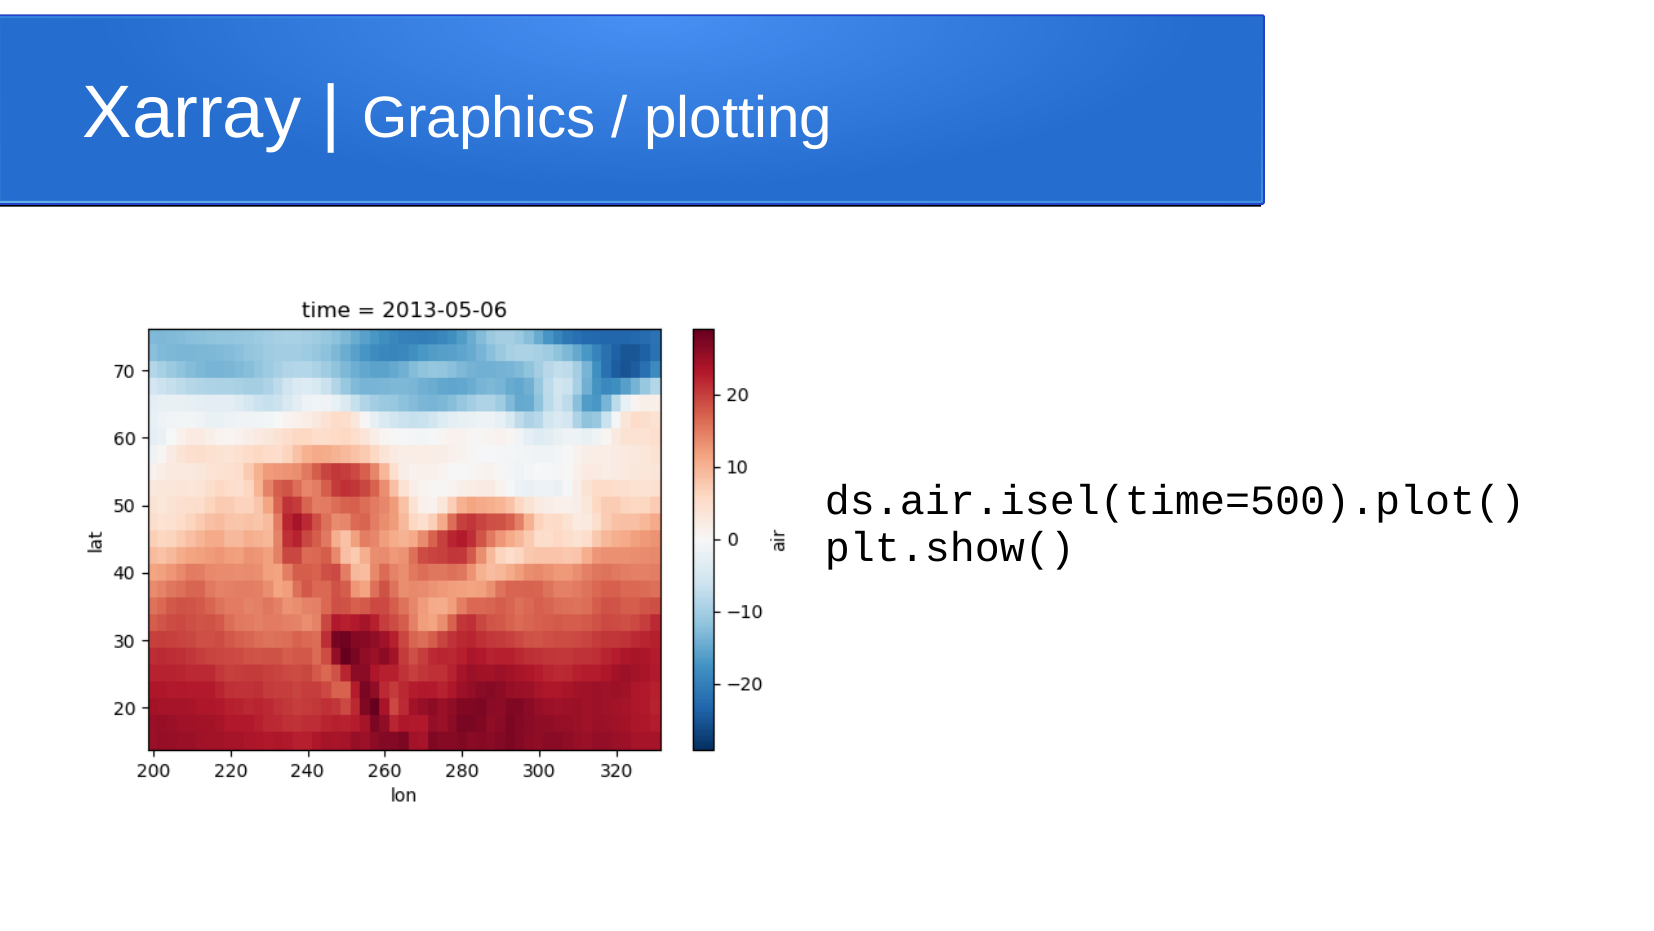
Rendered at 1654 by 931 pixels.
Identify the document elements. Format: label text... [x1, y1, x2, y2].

picture [45, 254, 871, 874]
text_box ds.air.isel(time=500).plot() plt.show() [810, 472, 1654, 931]
title Xarray | Graphics / plotting [82, 35, 1235, 189]
